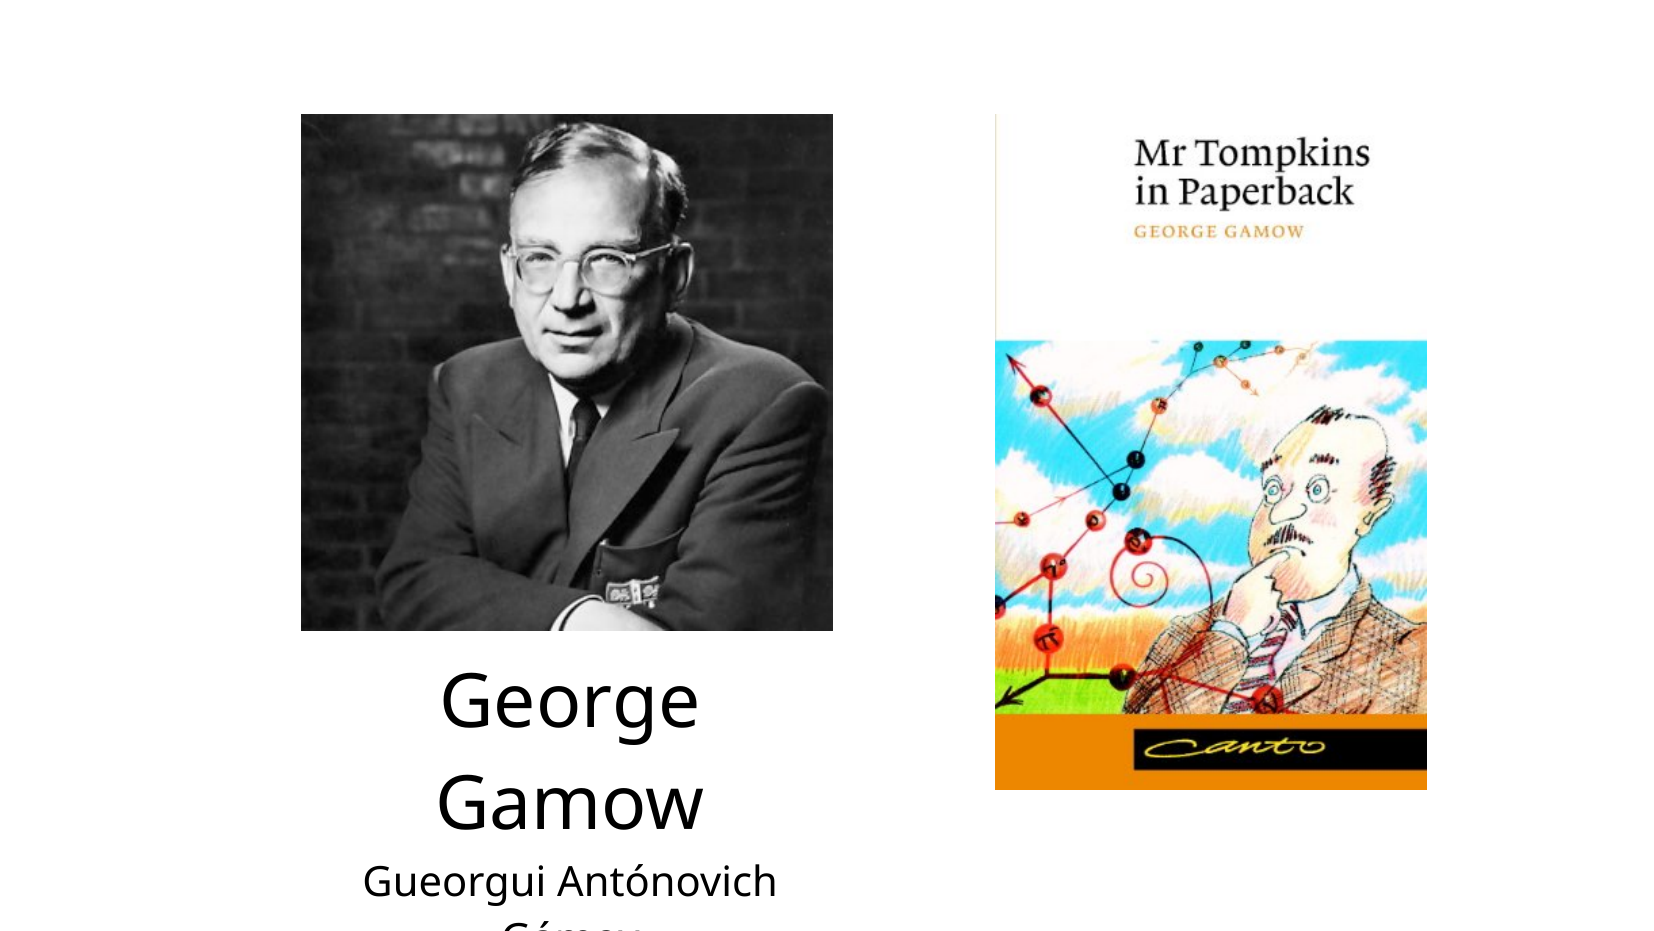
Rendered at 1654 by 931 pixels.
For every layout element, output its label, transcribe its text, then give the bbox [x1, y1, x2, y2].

text_box George Gamow Gueorgui Antónovich Gámov (1904-1968) [292, 639, 848, 855]
picture [301, 114, 833, 631]
picture [995, 114, 1427, 790]
